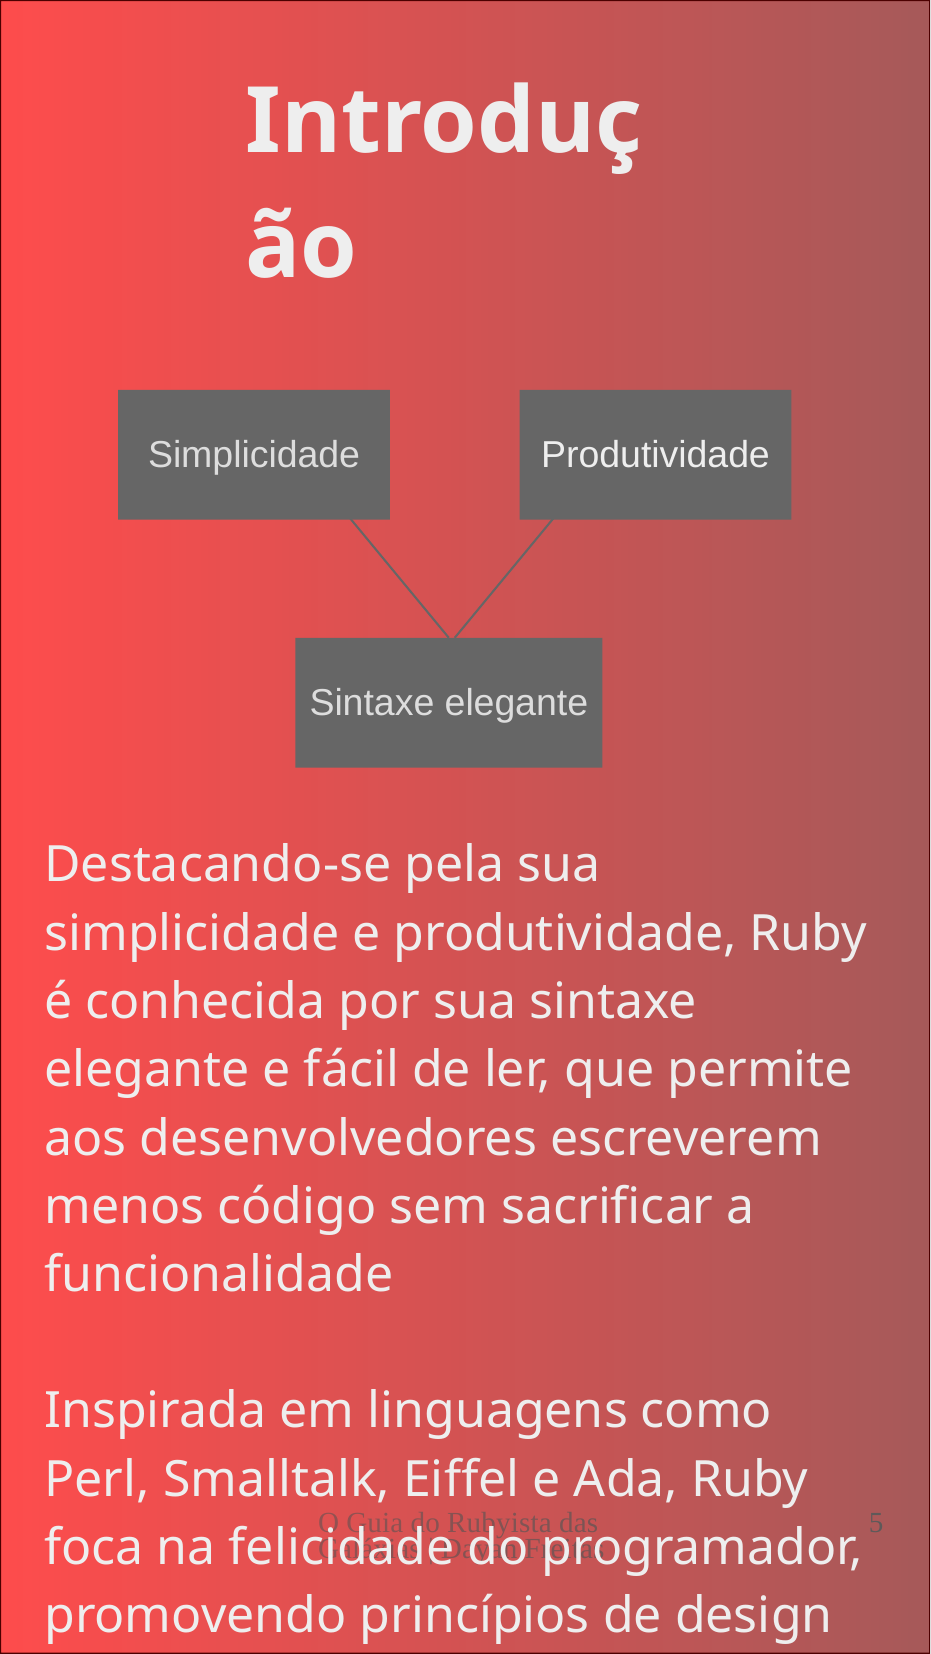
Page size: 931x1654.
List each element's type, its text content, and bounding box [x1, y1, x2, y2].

text_box [730, 1487, 744, 1493]
text_box Destacando-se pela sua simplicidade e produtividade, Ruby é conhecida por sua sintaxe elegante e fácil de ler, que permite aos desenvolvedores escreverem menos código sem sacrificar a funcionalidade Inspirada em linguagens como Perl, Smalltalk, Eiffel e Ada, Ruby foca na felicidade do programador, promovendo princípios de design como a simplicidade, consistência e o uso intuitivo de bibliotecas. [0, 820, 922, 1487]
text_box [316, 1487, 328, 1493]
text_box [762, 1487, 776, 1493]
text_box Sintaxe elegante [295, 637, 603, 768]
text_box [643, 1487, 655, 1493]
text_box Introdução [230, 47, 698, 154]
text_box Produtividade [519, 389, 792, 520]
text_box [614, 1487, 628, 1493]
text_box [244, 1487, 256, 1493]
text_box [0, 0, 931, 1654]
text_box Simplicidade [118, 389, 390, 520]
